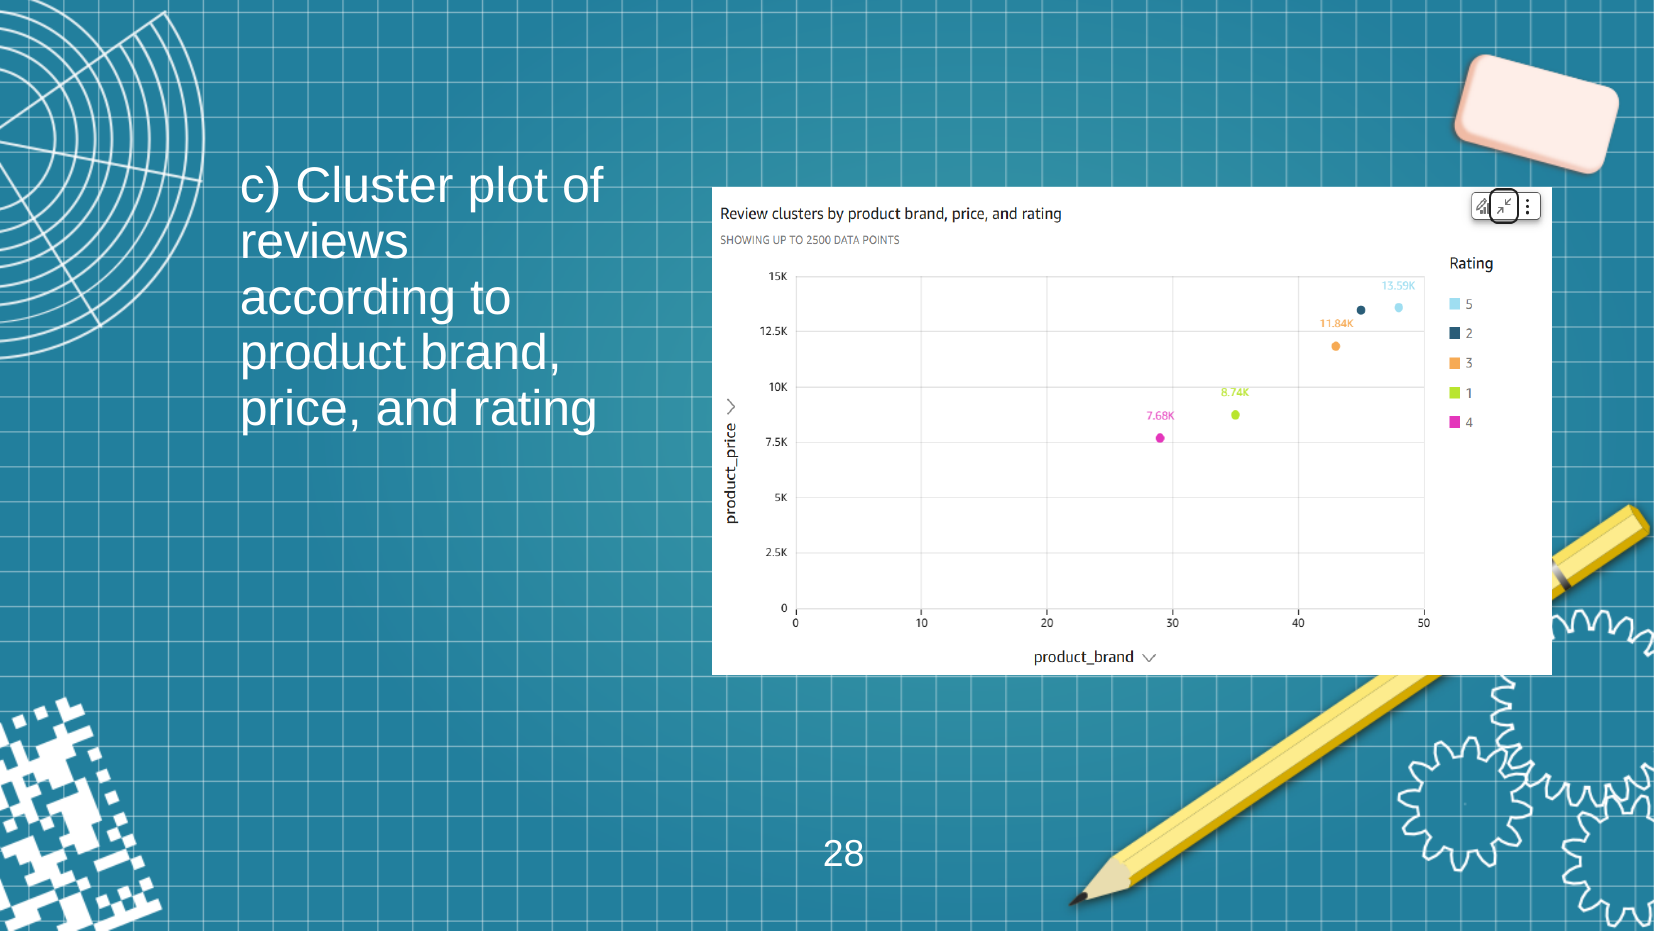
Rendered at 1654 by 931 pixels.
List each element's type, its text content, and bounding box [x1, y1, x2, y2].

text_box c) Cluster plot of reviews according to product brand, price, and rating [225, 150, 638, 713]
picture [0, 0, 1654, 931]
text_box <number> [712, 825, 976, 881]
